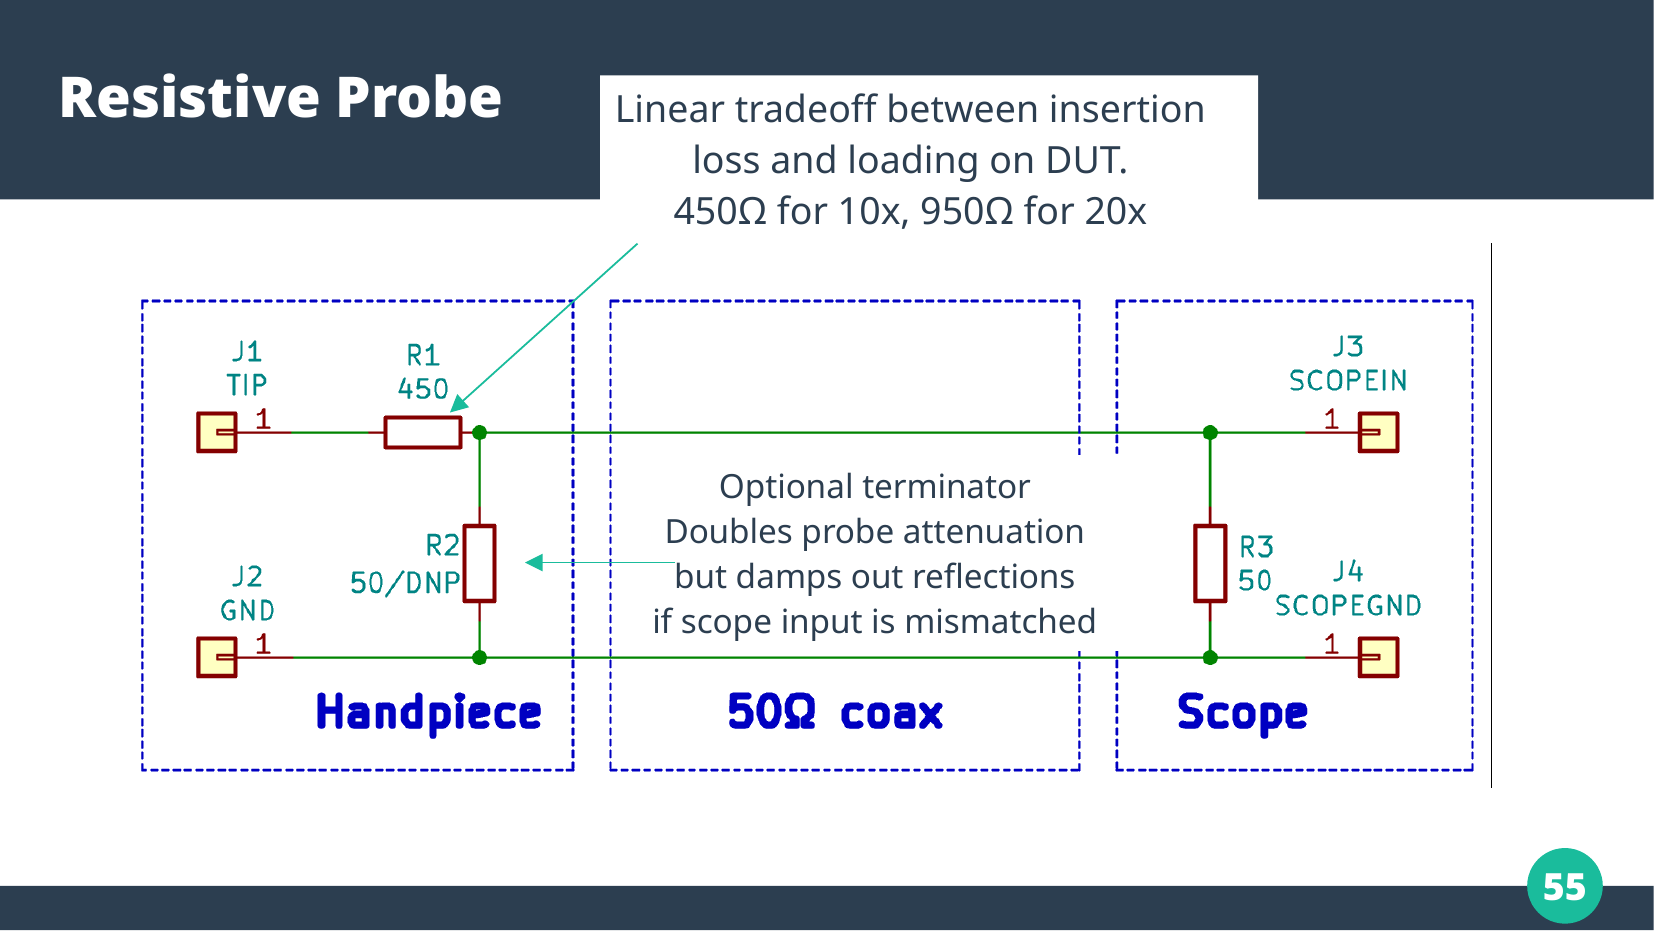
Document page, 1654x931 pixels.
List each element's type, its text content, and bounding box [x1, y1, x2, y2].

text_box Linear tradeoff between insertion loss and loading on DUT. 450Ω for 10x, 950Ω for 20x [600, 86, 1259, 232]
picture [67, 243, 1587, 788]
text_box Optional terminator Doubles probe attenuation but damps out reflections if scope input is mismatched [637, 468, 1145, 638]
title Resistive Probe [59, 37, 1595, 155]
